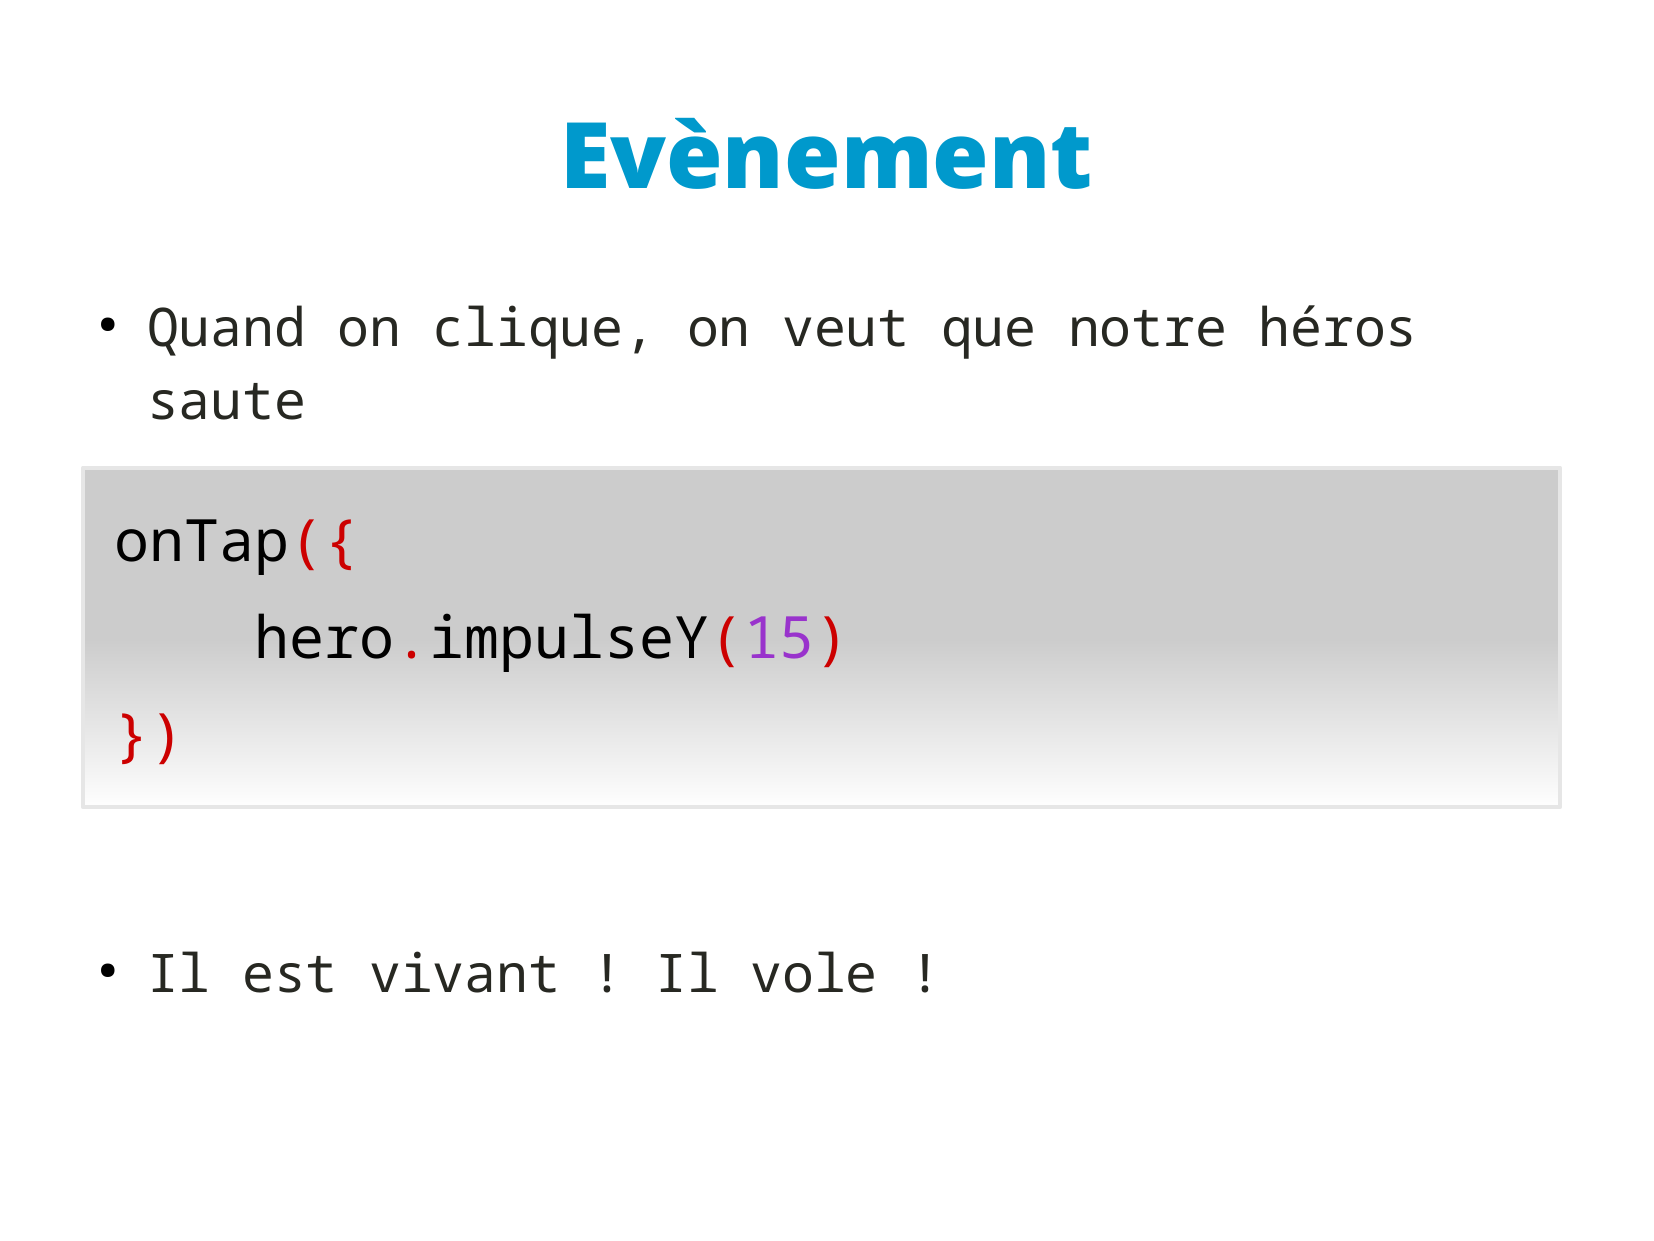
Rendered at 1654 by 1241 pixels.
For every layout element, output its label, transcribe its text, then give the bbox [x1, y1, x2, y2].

list Quand on clique, on veut que notre héros saute Il est vivant ! Il vole ! [82, 290, 1571, 1010]
list onTap({ hero.impulseY(15) }) [82, 467, 1561, 808]
title Evènement [82, 49, 1571, 257]
